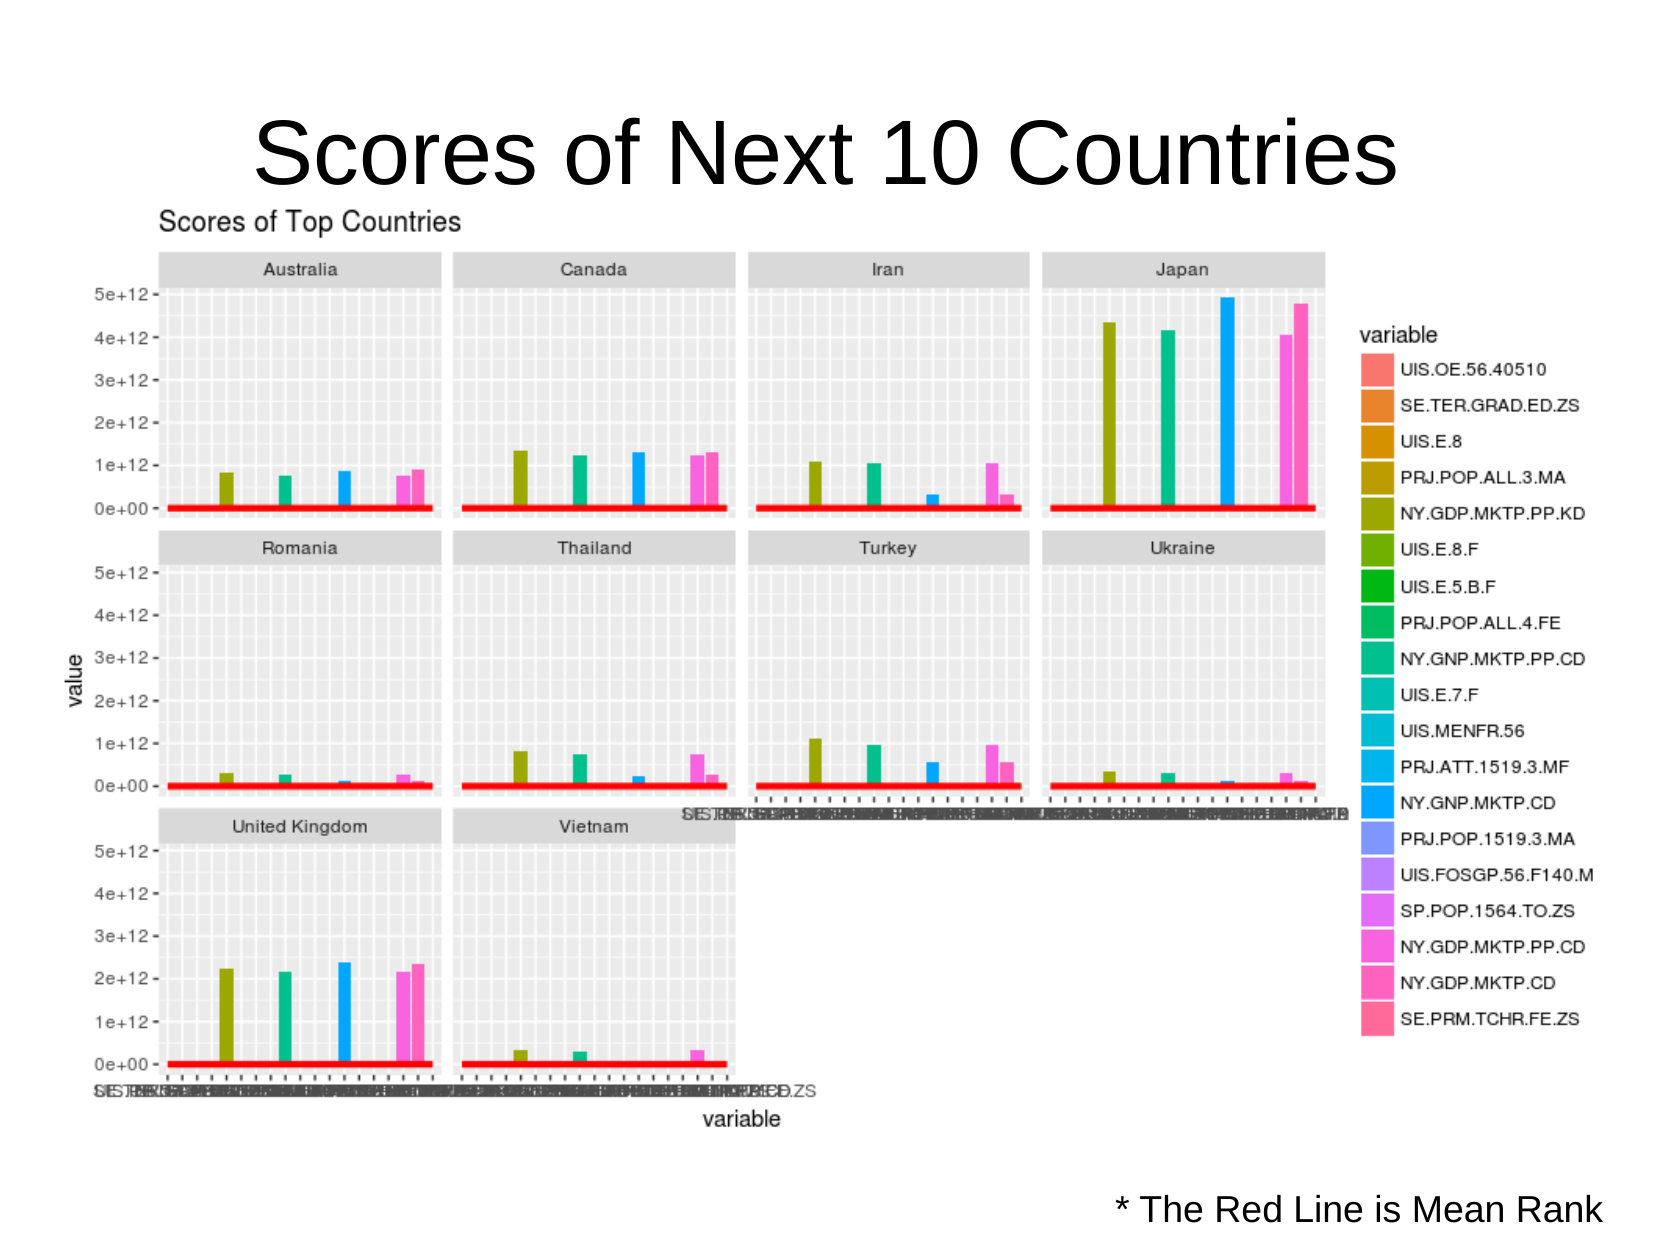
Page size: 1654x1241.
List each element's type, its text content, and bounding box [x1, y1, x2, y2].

picture [54, 199, 1618, 1138]
title Scores of Next 10 Countries [82, 49, 1571, 199]
text_box * The Red Line is Mean Rank [1100, 1181, 1619, 1238]
